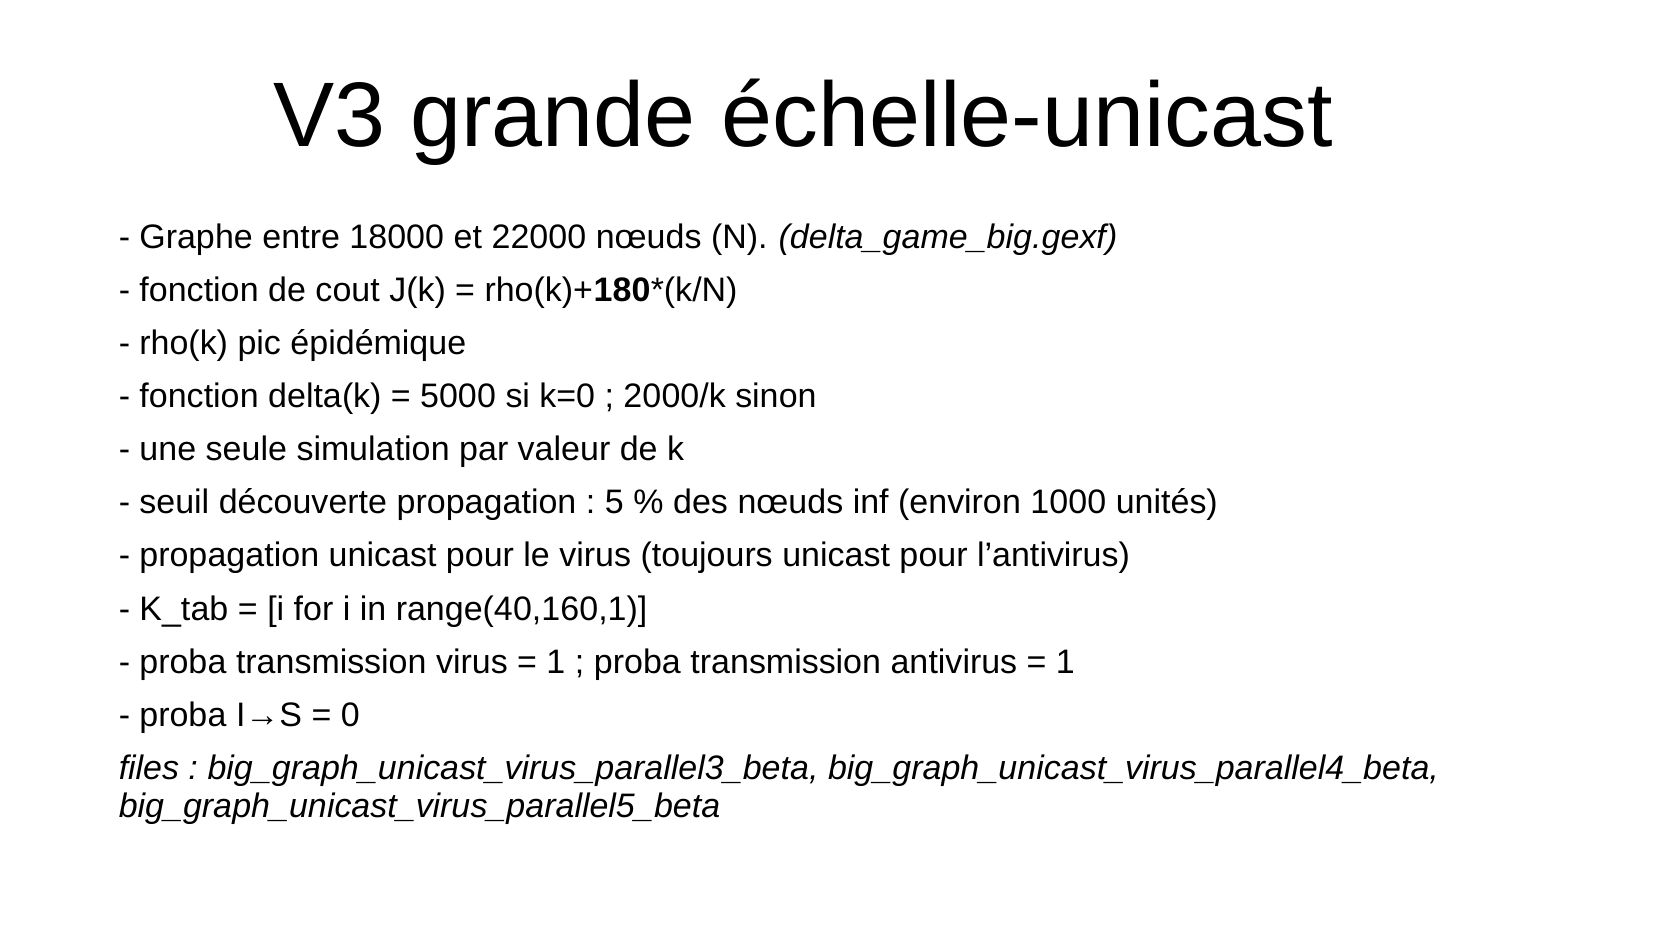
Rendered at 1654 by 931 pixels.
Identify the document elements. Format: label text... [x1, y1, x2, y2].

list - Graphe entre 18000 et 22000 nœuds (N). (delta_game_big.gexf) - fonction de cout J(k) = rho(k)+180*(k/N) - rho(k) pic épidémique - fonction delta(k) = 5000 si k=0 ; 2000/k sinon - une seule simulation par valeur de k - seuil découverte propagation : 5 % des nœuds inf (environ 1000 unités) - propagation unicast pour le virus (toujours unicast pour l’antivirus) - K_tab = [i for i in range(40,160,1)] - proba transmission virus = 1 ; proba transmission antivirus = 1 - proba I→S = 0 files : big_graph_unicast_virus_parallel3_beta, big_graph_unicast_virus_parallel4_beta, big_graph_unicast_virus_parallel5_beta [82, 217, 1571, 827]
title V3 grande échelle-unicast [82, 37, 1571, 193]
